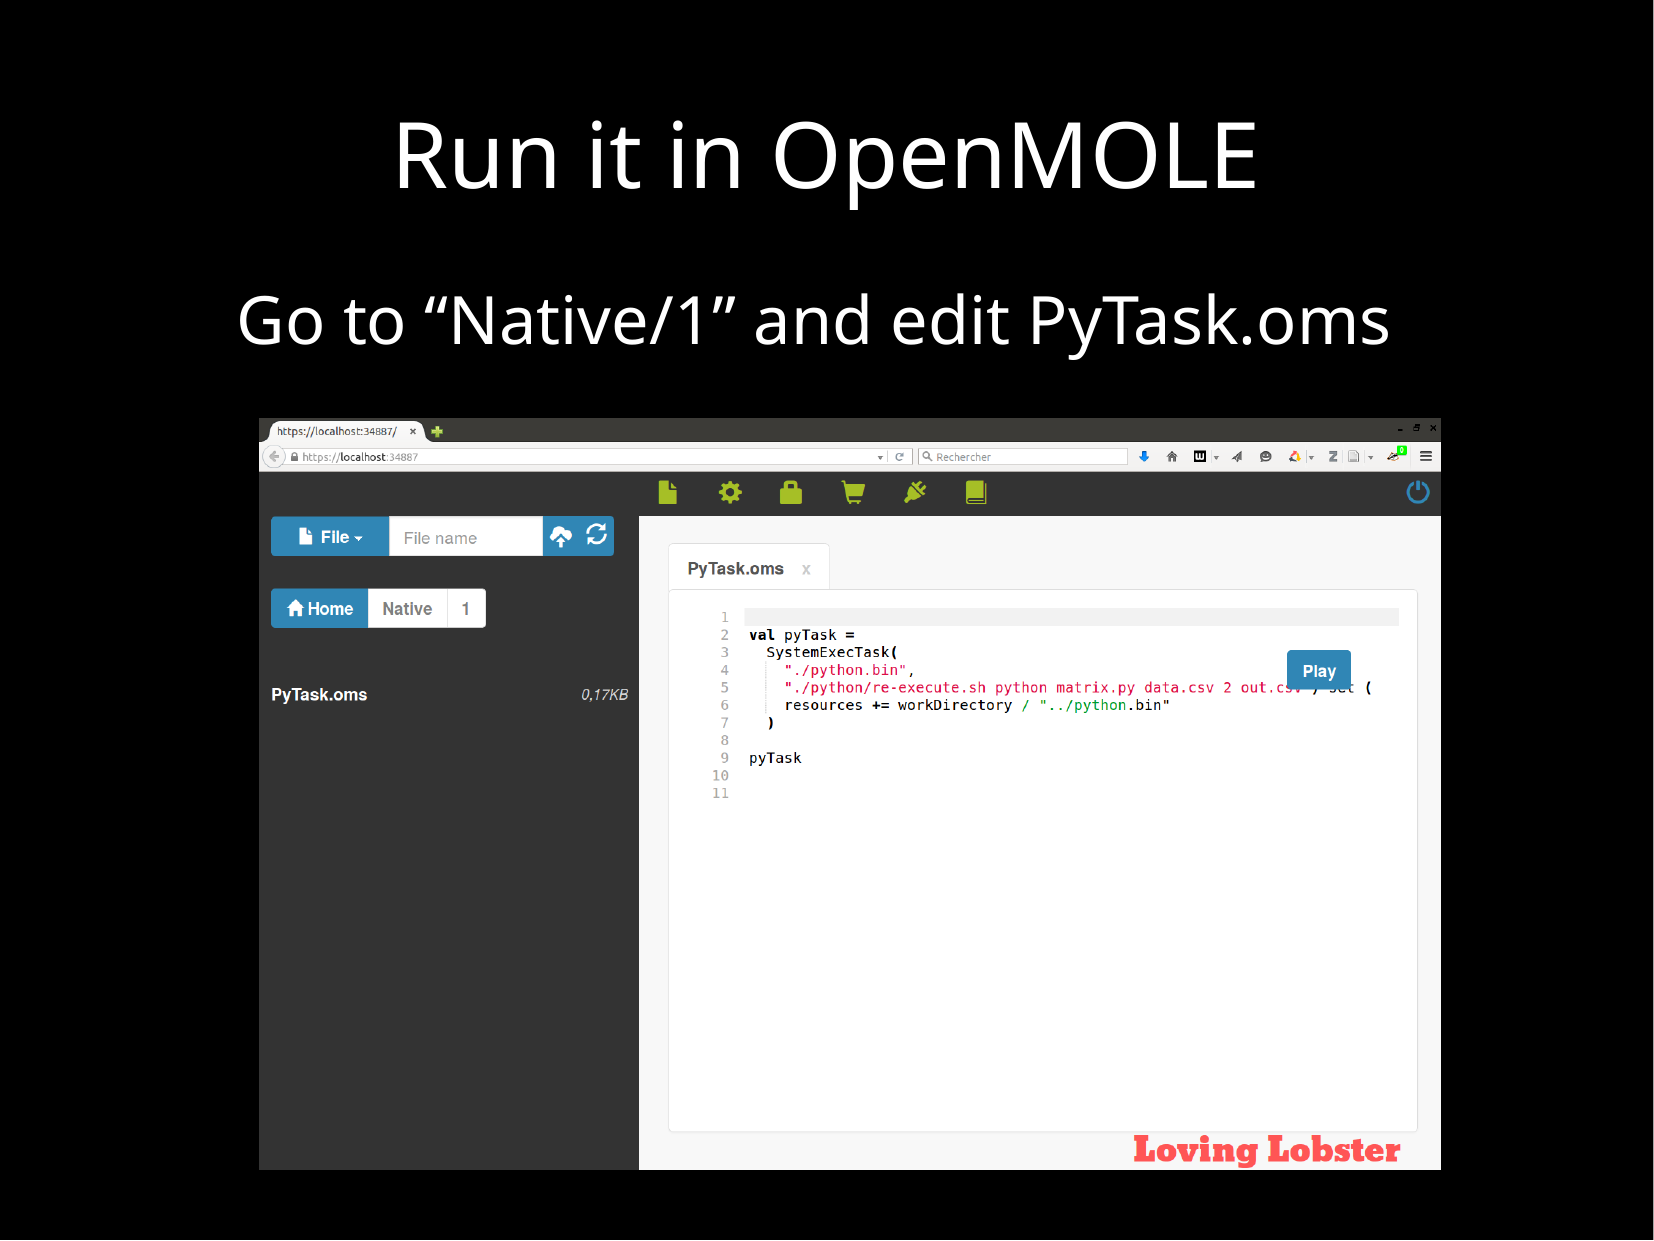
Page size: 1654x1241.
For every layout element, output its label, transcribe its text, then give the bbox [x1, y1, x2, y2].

picture [259, 418, 1441, 1170]
title Run it in OpenMOLE [82, 49, 1571, 257]
list Go to “Native/1” and edit PyTask.oms [70, 272, 1559, 402]
